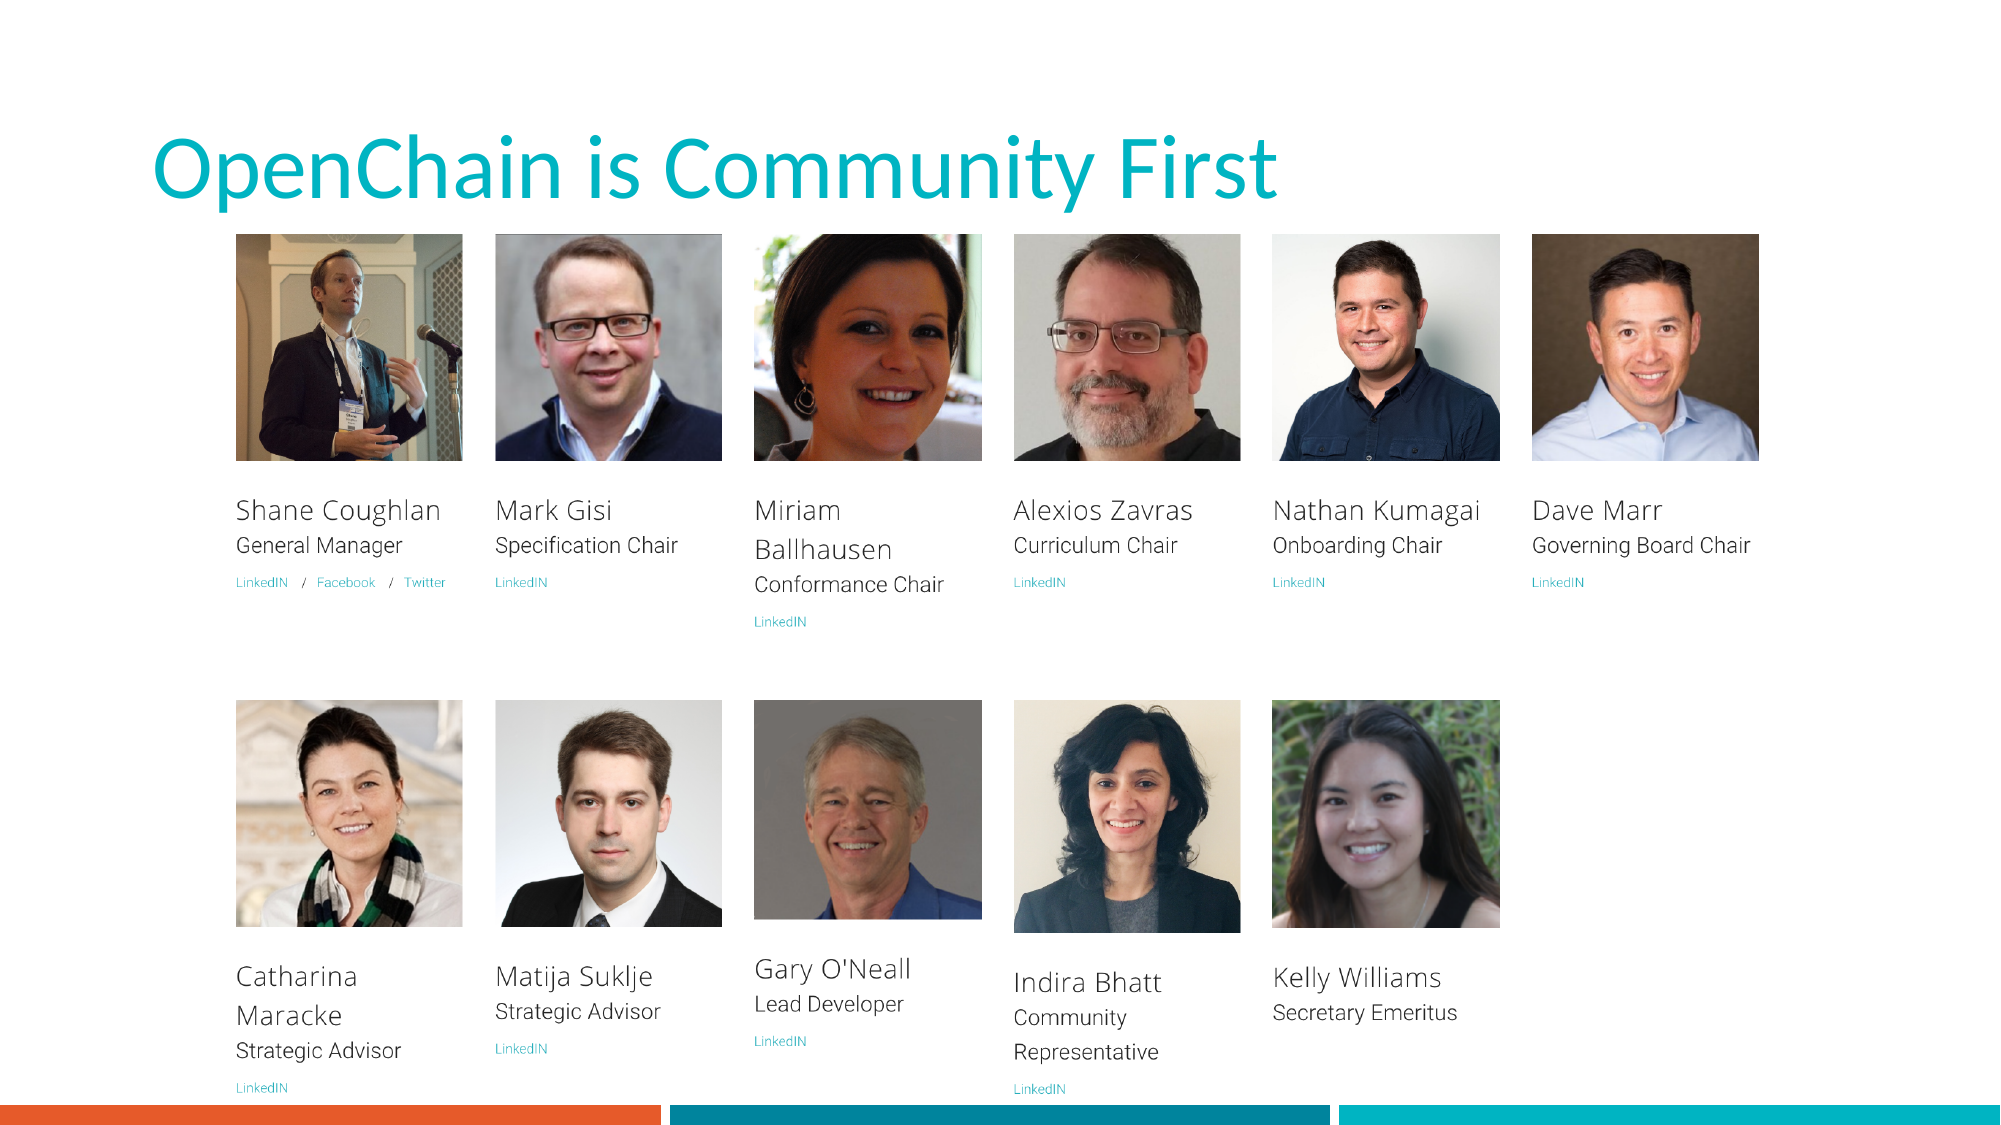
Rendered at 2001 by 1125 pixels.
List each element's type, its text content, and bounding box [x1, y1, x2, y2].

picture [203, 214, 1797, 1103]
title OpenChain is Community First [137, 59, 1863, 278]
